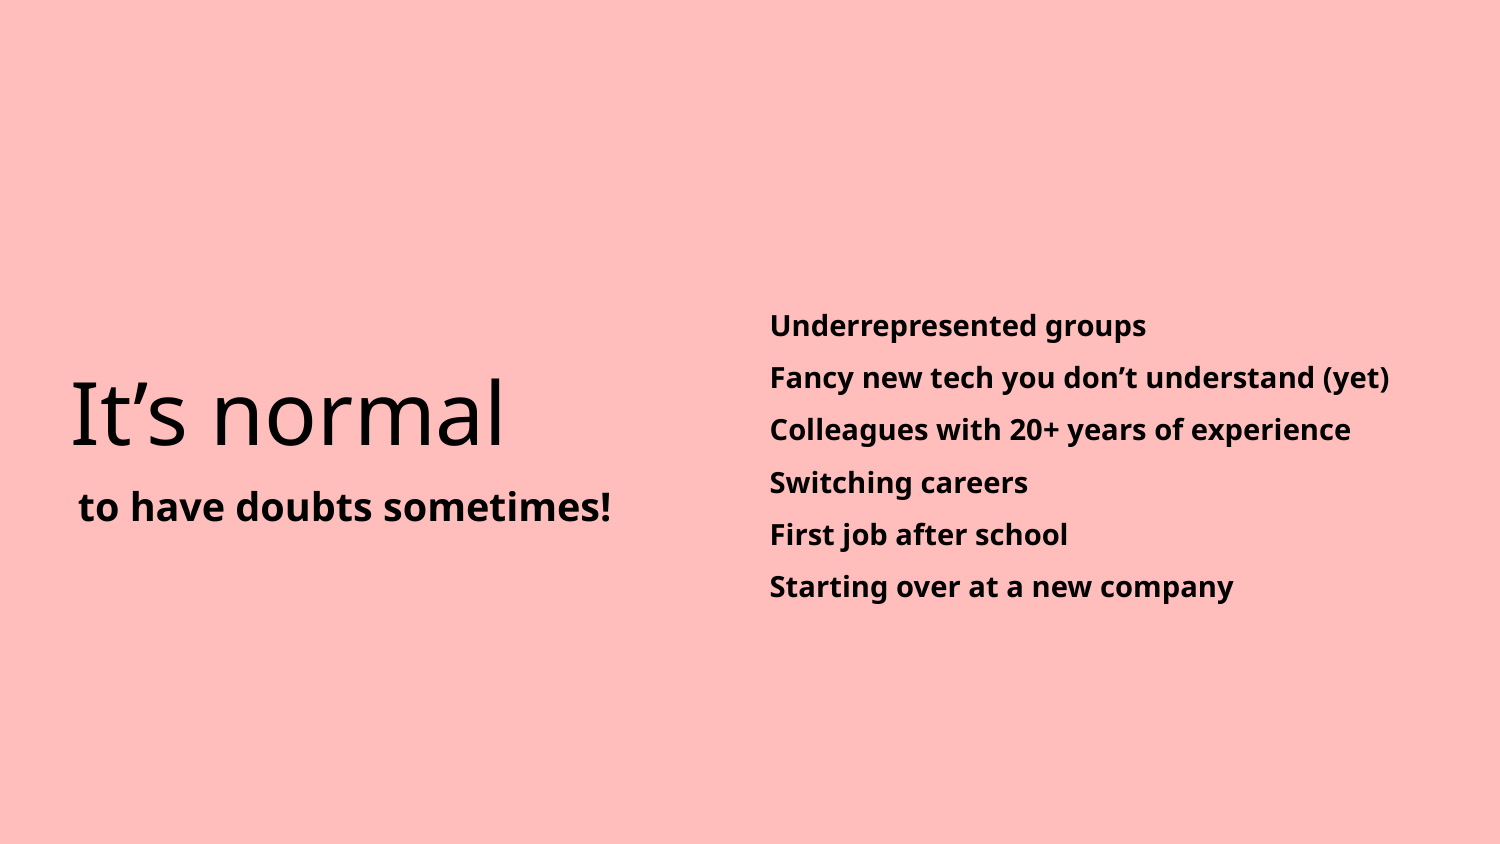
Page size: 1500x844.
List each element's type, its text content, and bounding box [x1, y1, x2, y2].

title It’s normal [70, 357, 754, 470]
text_box to have doubts sometimes! [62, 456, 655, 544]
text_box Underrepresented groups Fancy new tech you don’t understand (yet) Colleagues with 20+ years of experience Switching careers First job after school Starting over at a new company [754, 284, 1416, 671]
